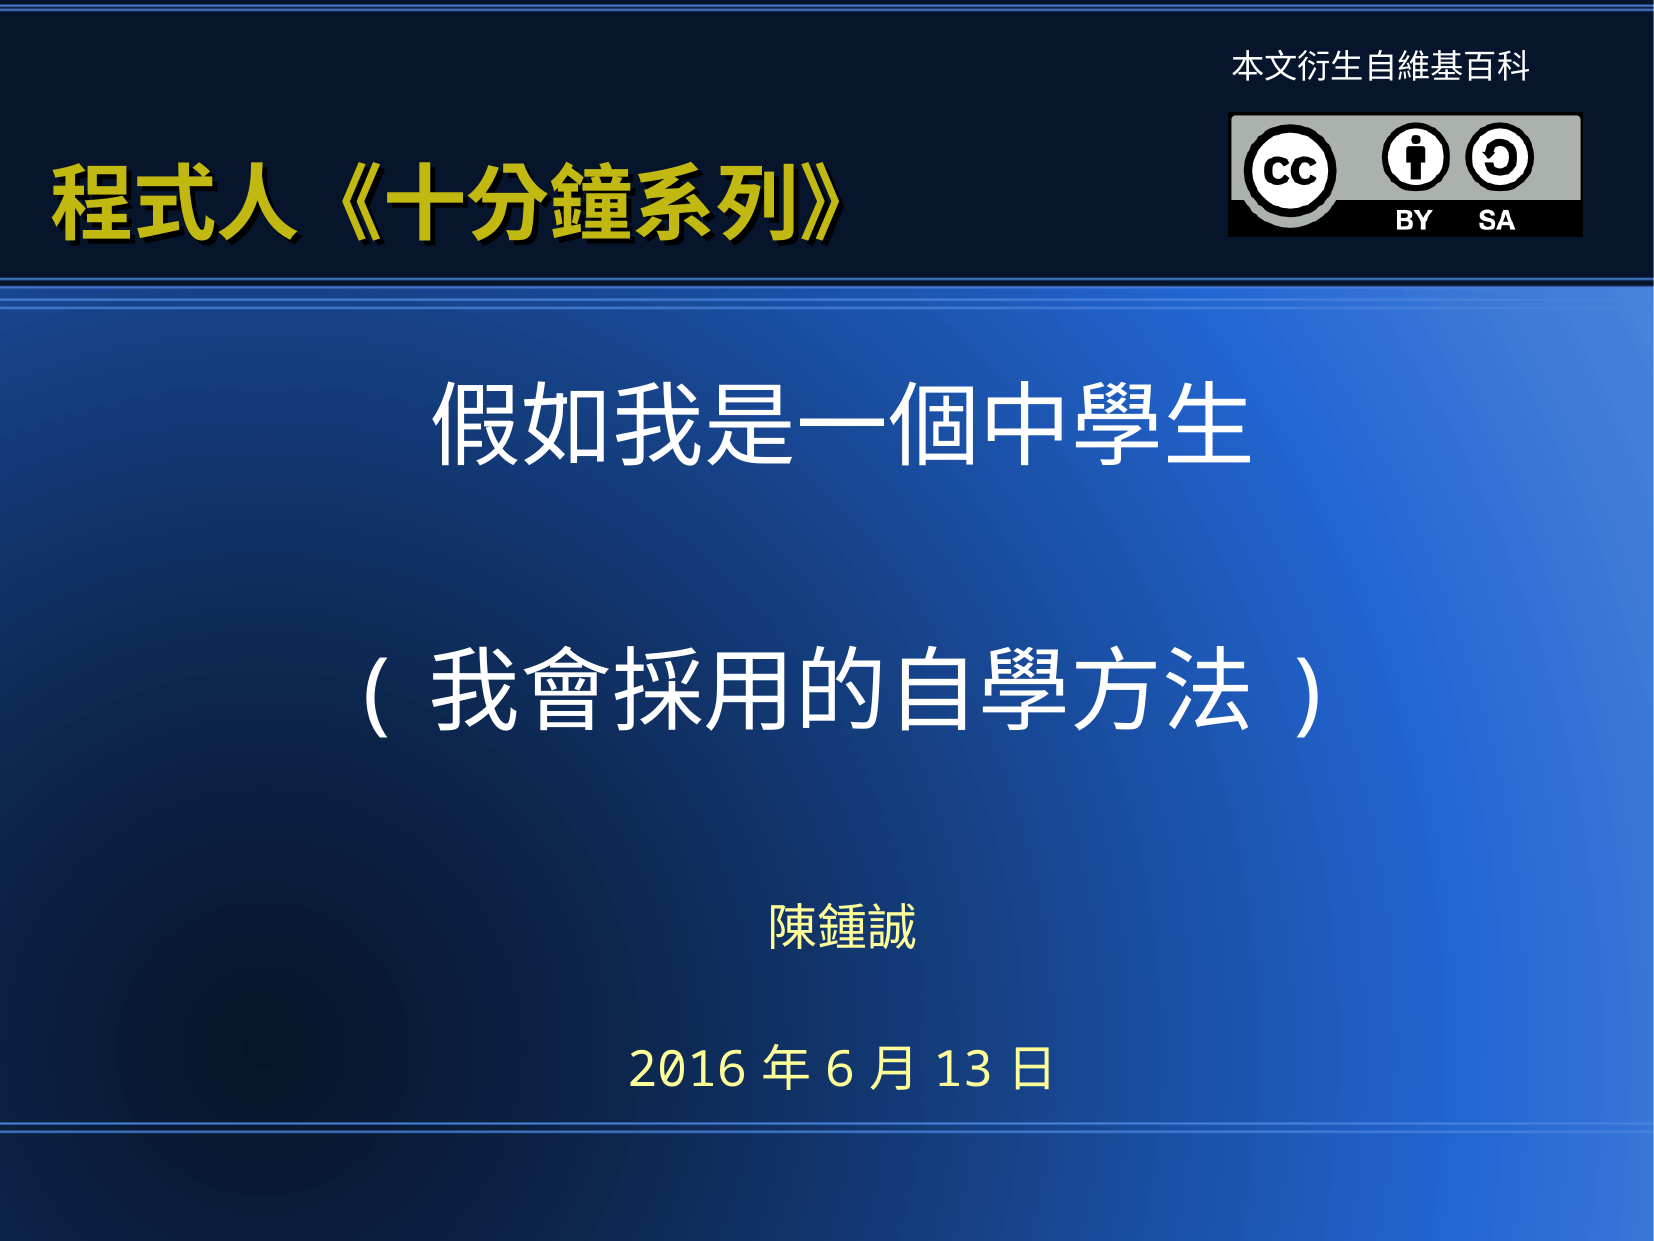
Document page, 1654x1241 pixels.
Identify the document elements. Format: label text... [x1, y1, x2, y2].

picture [0, 0, 1654, 1241]
subtitle 假如我是一個中學生 (我會採用的自學方法) 陳鍾誠 2016年6月13日 [59, 326, 1626, 1127]
text_box 本文衍生自維基百科 [1216, 32, 1622, 95]
text_box 程式人《十分鐘系列》 [35, 129, 981, 444]
